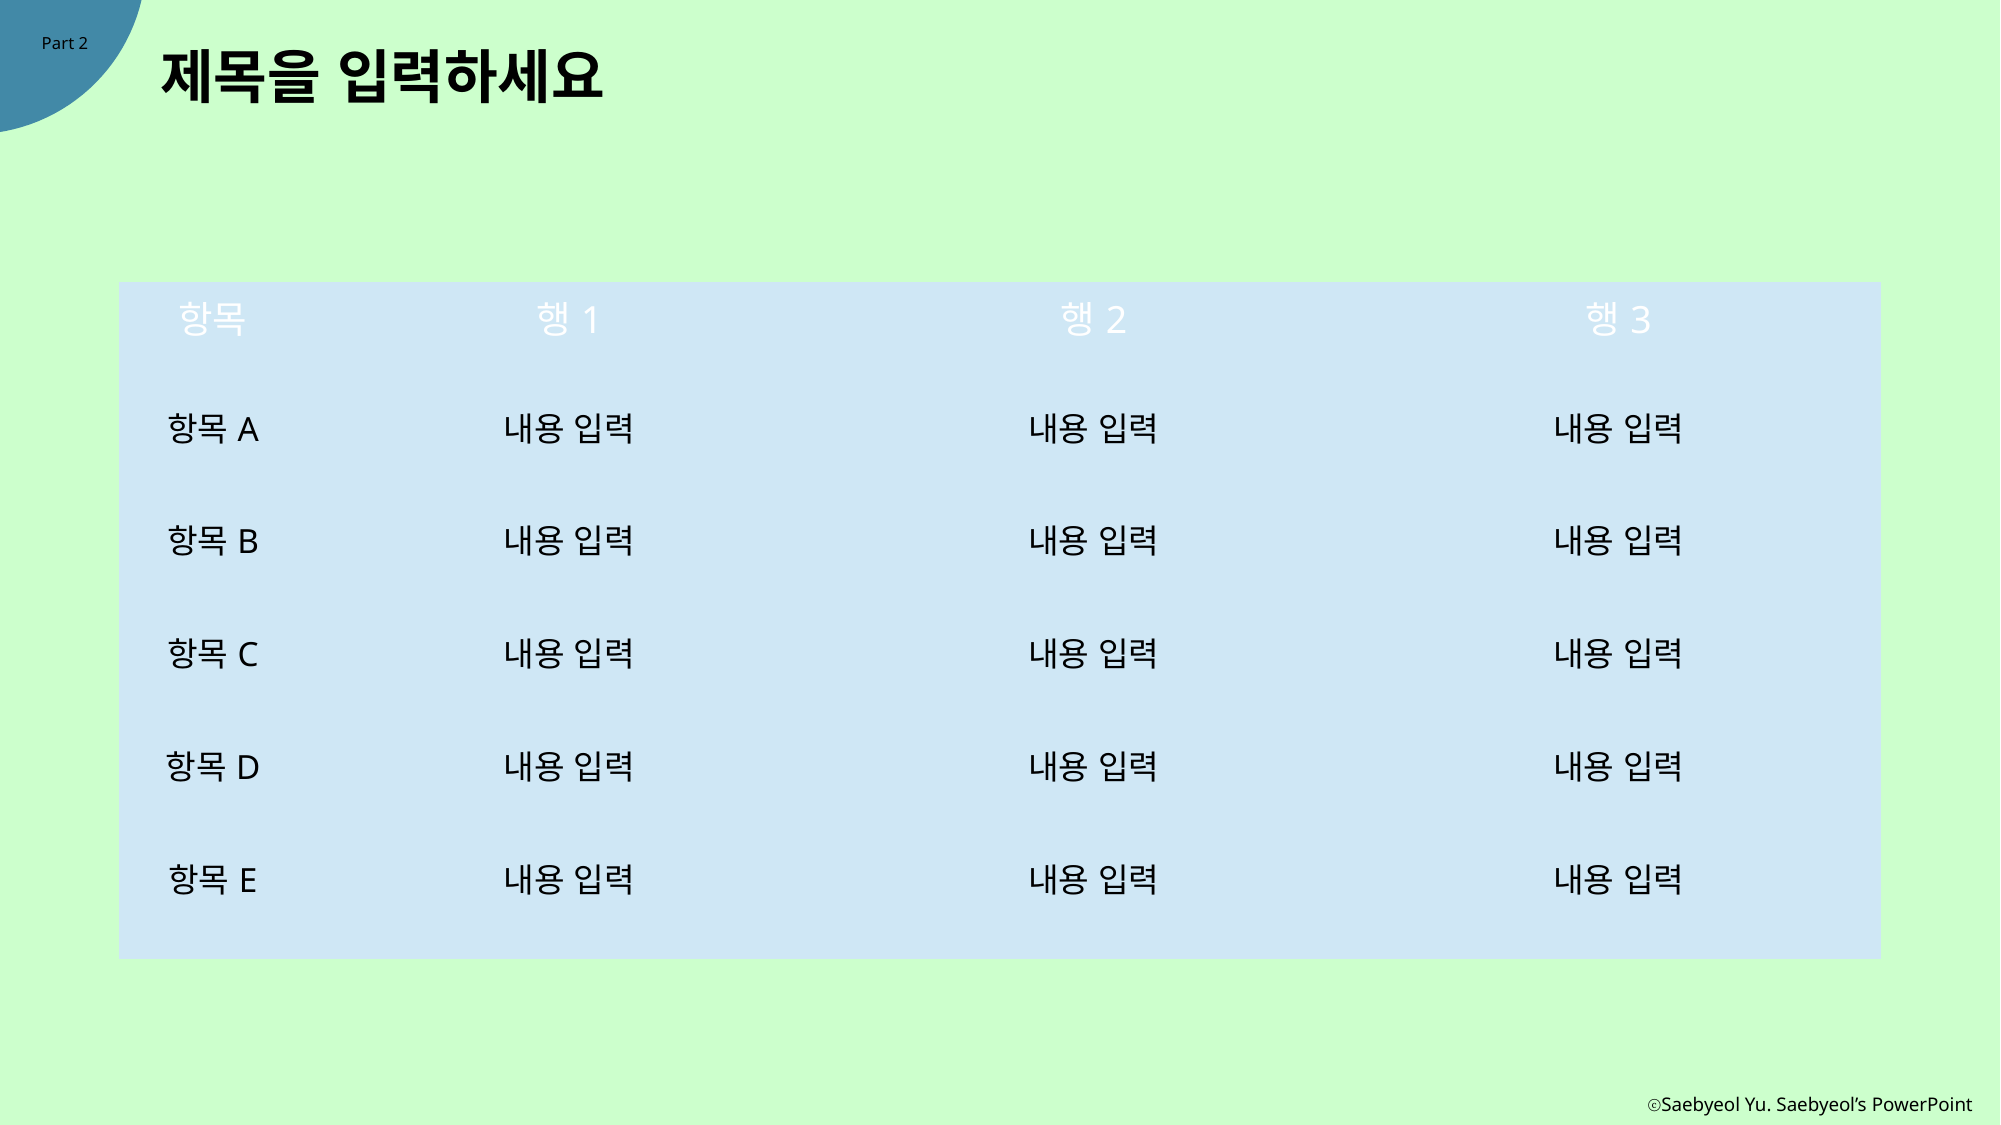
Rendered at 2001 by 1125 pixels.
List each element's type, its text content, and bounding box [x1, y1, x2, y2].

table_cell 항목 D [119, 734, 307, 846]
table_cell 내용 입력 [832, 734, 1356, 846]
table_cell 내용 입력 [1356, 621, 1881, 734]
table_cell 내용 입력 [307, 621, 832, 734]
table_cell 내용 입력 [832, 395, 1356, 508]
table_cell 항목 A [119, 395, 307, 508]
table_cell 내용 입력 [832, 846, 1356, 959]
table_header 행 2 [832, 282, 1356, 395]
text_box [0, 0, 142, 132]
table_cell 항목 C [119, 621, 307, 734]
table_cell 내용 입력 [307, 395, 832, 508]
table_cell 내용 입력 [1356, 846, 1881, 959]
table_cell 내용 입력 [832, 508, 1356, 621]
table_header 행 3 [1356, 282, 1881, 395]
table_cell 내용 입력 [1356, 734, 1881, 846]
table_cell 내용 입력 [307, 508, 832, 621]
table_cell 내용 입력 [307, 734, 832, 846]
table_cell 내용 입력 [307, 846, 832, 959]
text_box 제목을 입력하세요 [145, 24, 620, 124]
table_header 행 1 [307, 282, 832, 395]
text_box Part 2 [26, 24, 103, 63]
table_header 항목 [119, 282, 307, 395]
table_cell 항목 E [119, 846, 307, 959]
table_cell 내용 입력 [1356, 395, 1881, 508]
table_cell 내용 입력 [832, 621, 1356, 734]
table_cell 항목 B [119, 508, 307, 621]
table_cell 내용 입력 [1356, 508, 1881, 621]
